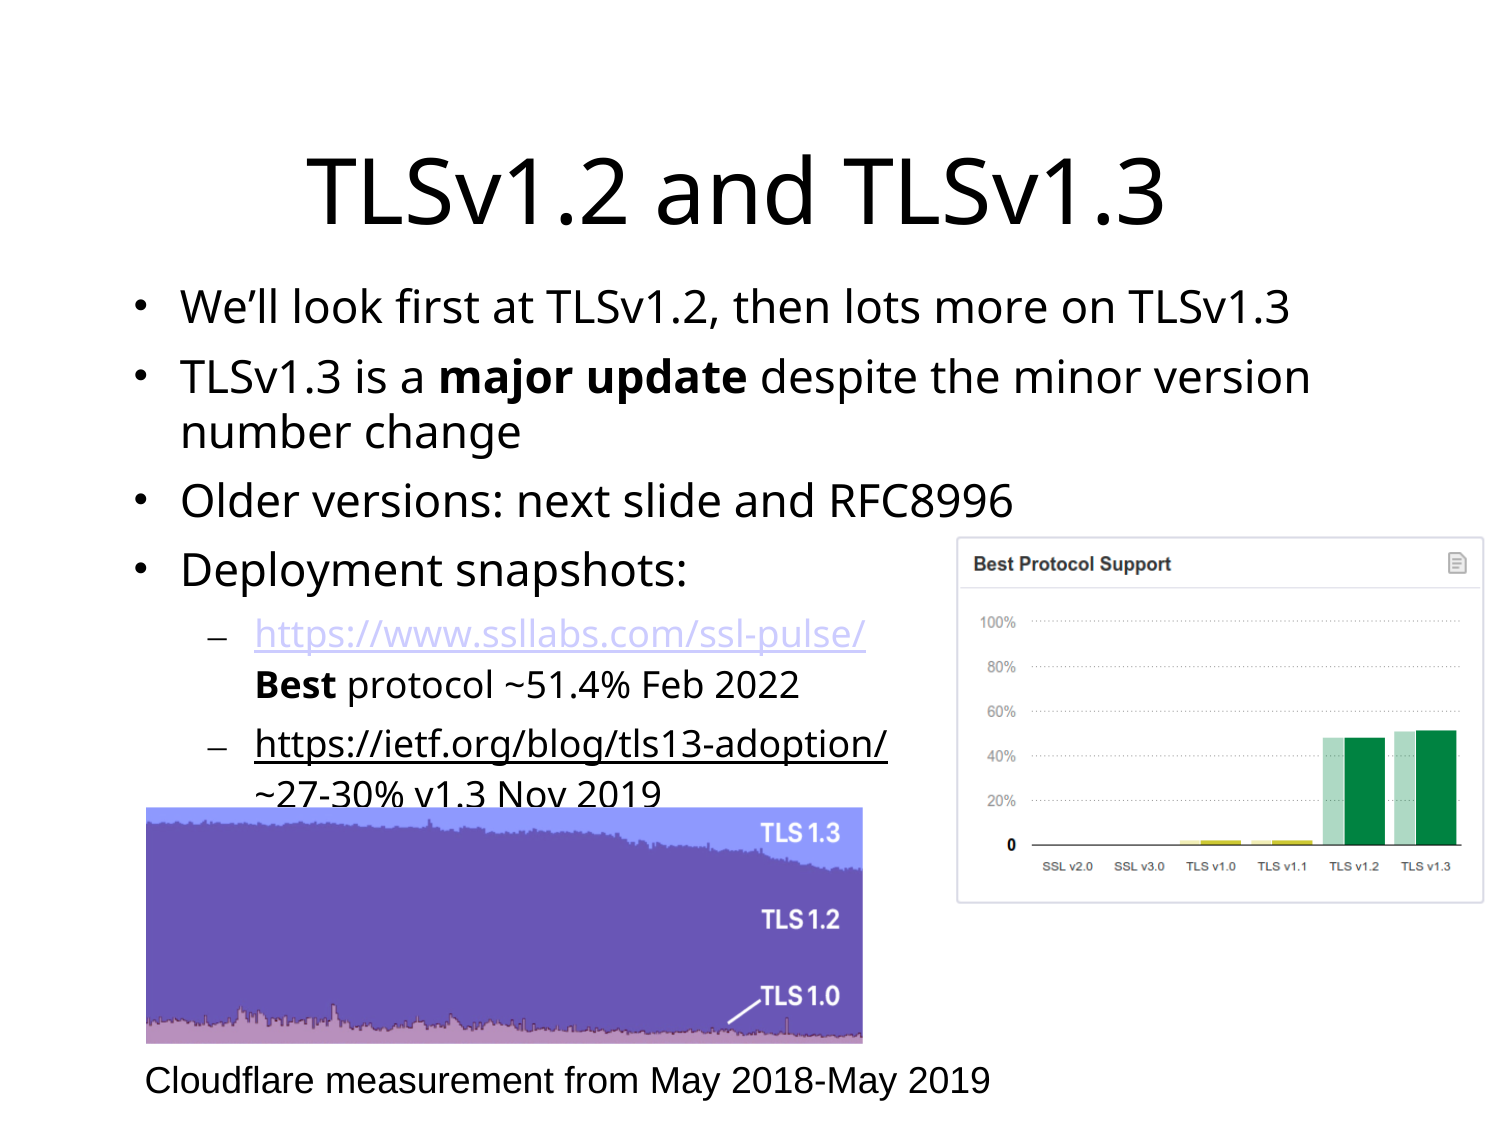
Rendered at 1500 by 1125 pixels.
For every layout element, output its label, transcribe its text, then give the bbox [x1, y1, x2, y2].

picture [146, 807, 863, 1003]
text_box We’ll look first at TLSv1.2, then lots more on TLSv1.3 TLSv1.3 is a major update despite the minor version number change Older versions: next slide and RFC8996 Deployment snapshots: https://www.ssllabs.com/ssl-pulse/ Best protocol ~51.4% Feb 2022 https://ietf.org/blog/tls13-adoption/ ~27-30% v1.3 Nov 2019 [118, 270, 1419, 426]
text_box TLSv1.2 and TLSv1.3 [62, 15, 1413, 250]
picture [949, 523, 1500, 912]
text_box Cloudflare measurement from May 2018-May 2019 [129, 1003, 1053, 1109]
